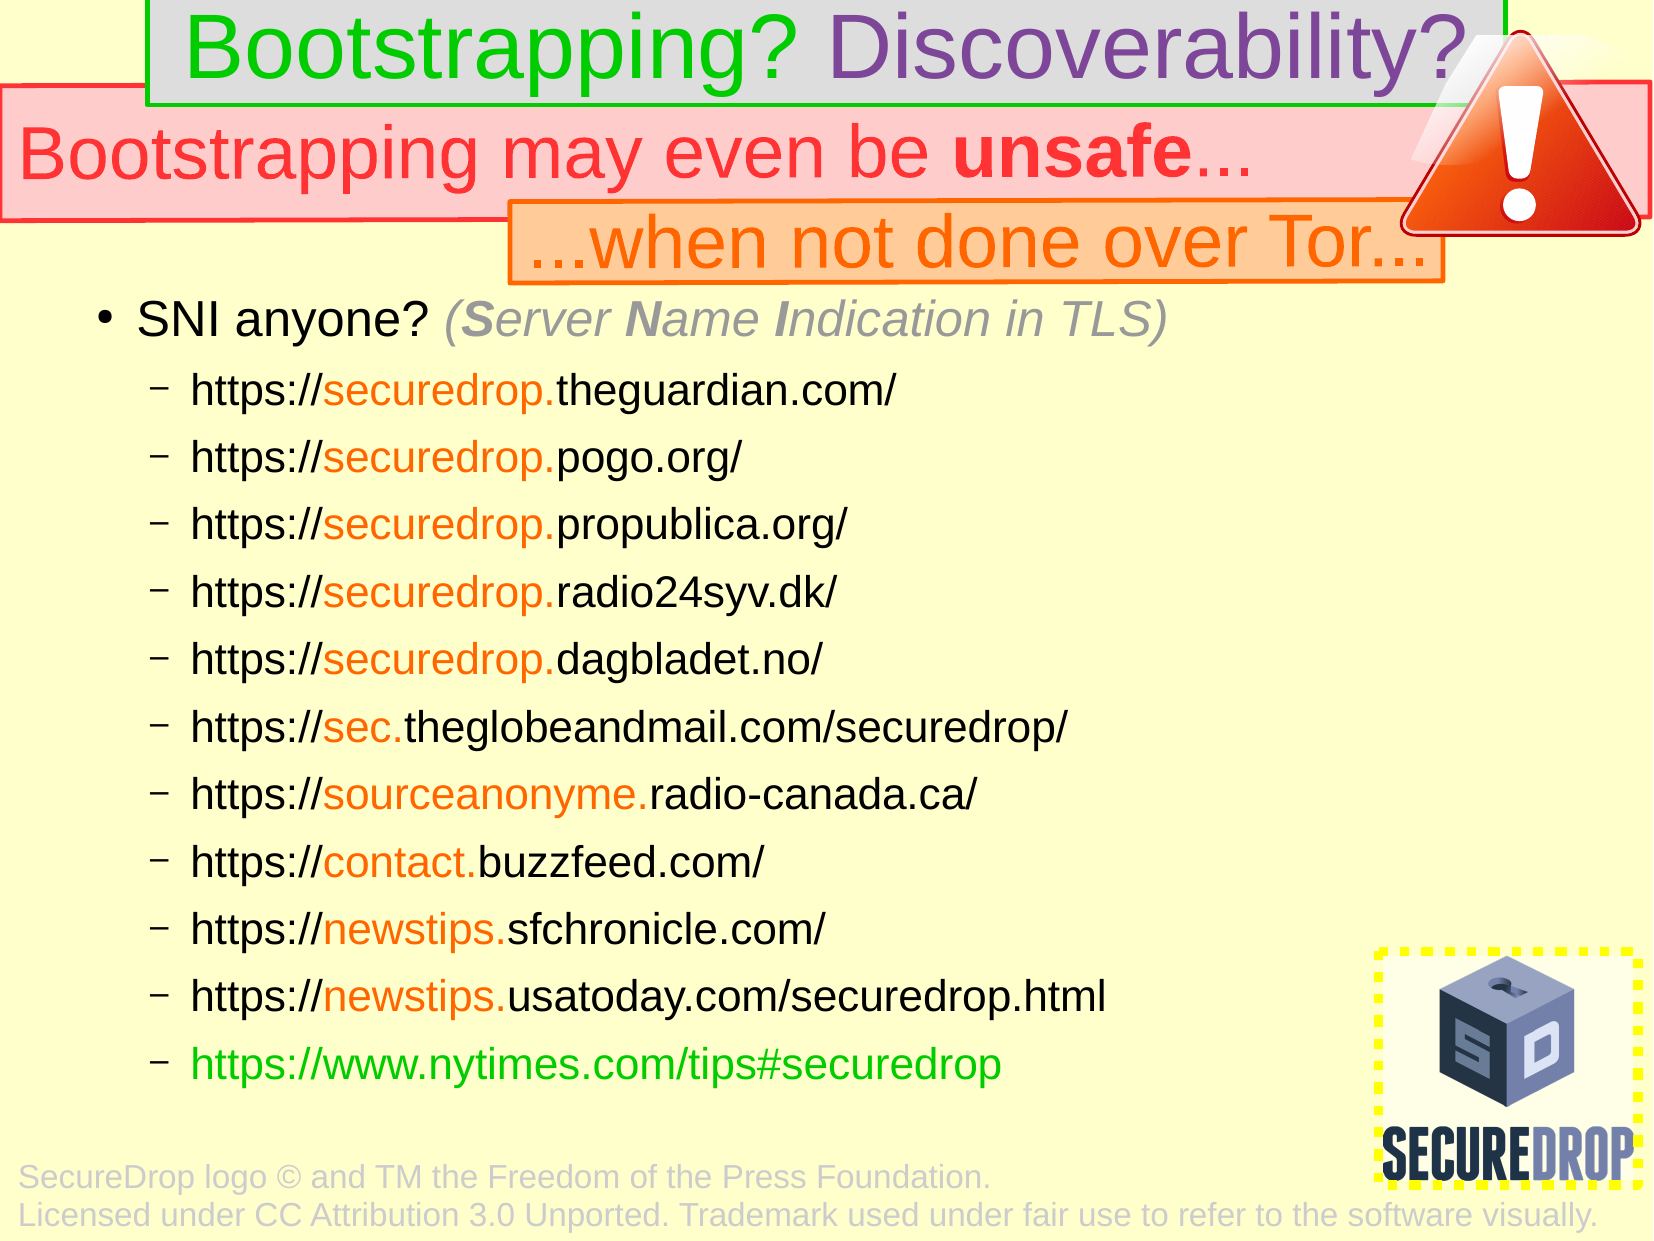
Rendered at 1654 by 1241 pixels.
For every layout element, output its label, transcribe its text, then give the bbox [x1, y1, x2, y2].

text_box Bootstrapping may even be unsafe... [0, 85, 1360, 221]
picture [1360, 0, 1653, 300]
picture [1383, 955, 1634, 1181]
text_box ...when not done over Tor... [509, 199, 1360, 283]
list SNI anyone? (Server Name Indication in TLS) https://securedrop.theguardian.com/ https://securedrop.pogo.org/ https://securedrop.propublica.org/ https://securedrop.radio24syv.dk/ https://securedrop.dagbladet.no/ https://sec.theglobeandmail.com/securedrop/ https://sourceanonyme.radio-canada.ca/ https://contact.buzzfeed.com/ https://newstips.sfchronicle.com/ https://newstips.usatoday.com/securedrop.html https://www.nytimes.com/tips#securedrop [82, 290, 1606, 1096]
text_box SecureDrop logo © and TM the Freedom of the Press Foundation. Licensed under CC Attribution 3.0 Unported. Trademark used under fair use to refer to the software visually. [3, 1151, 1621, 1241]
title Bootstrapping? Discoverability? [73, 0, 1360, 132]
